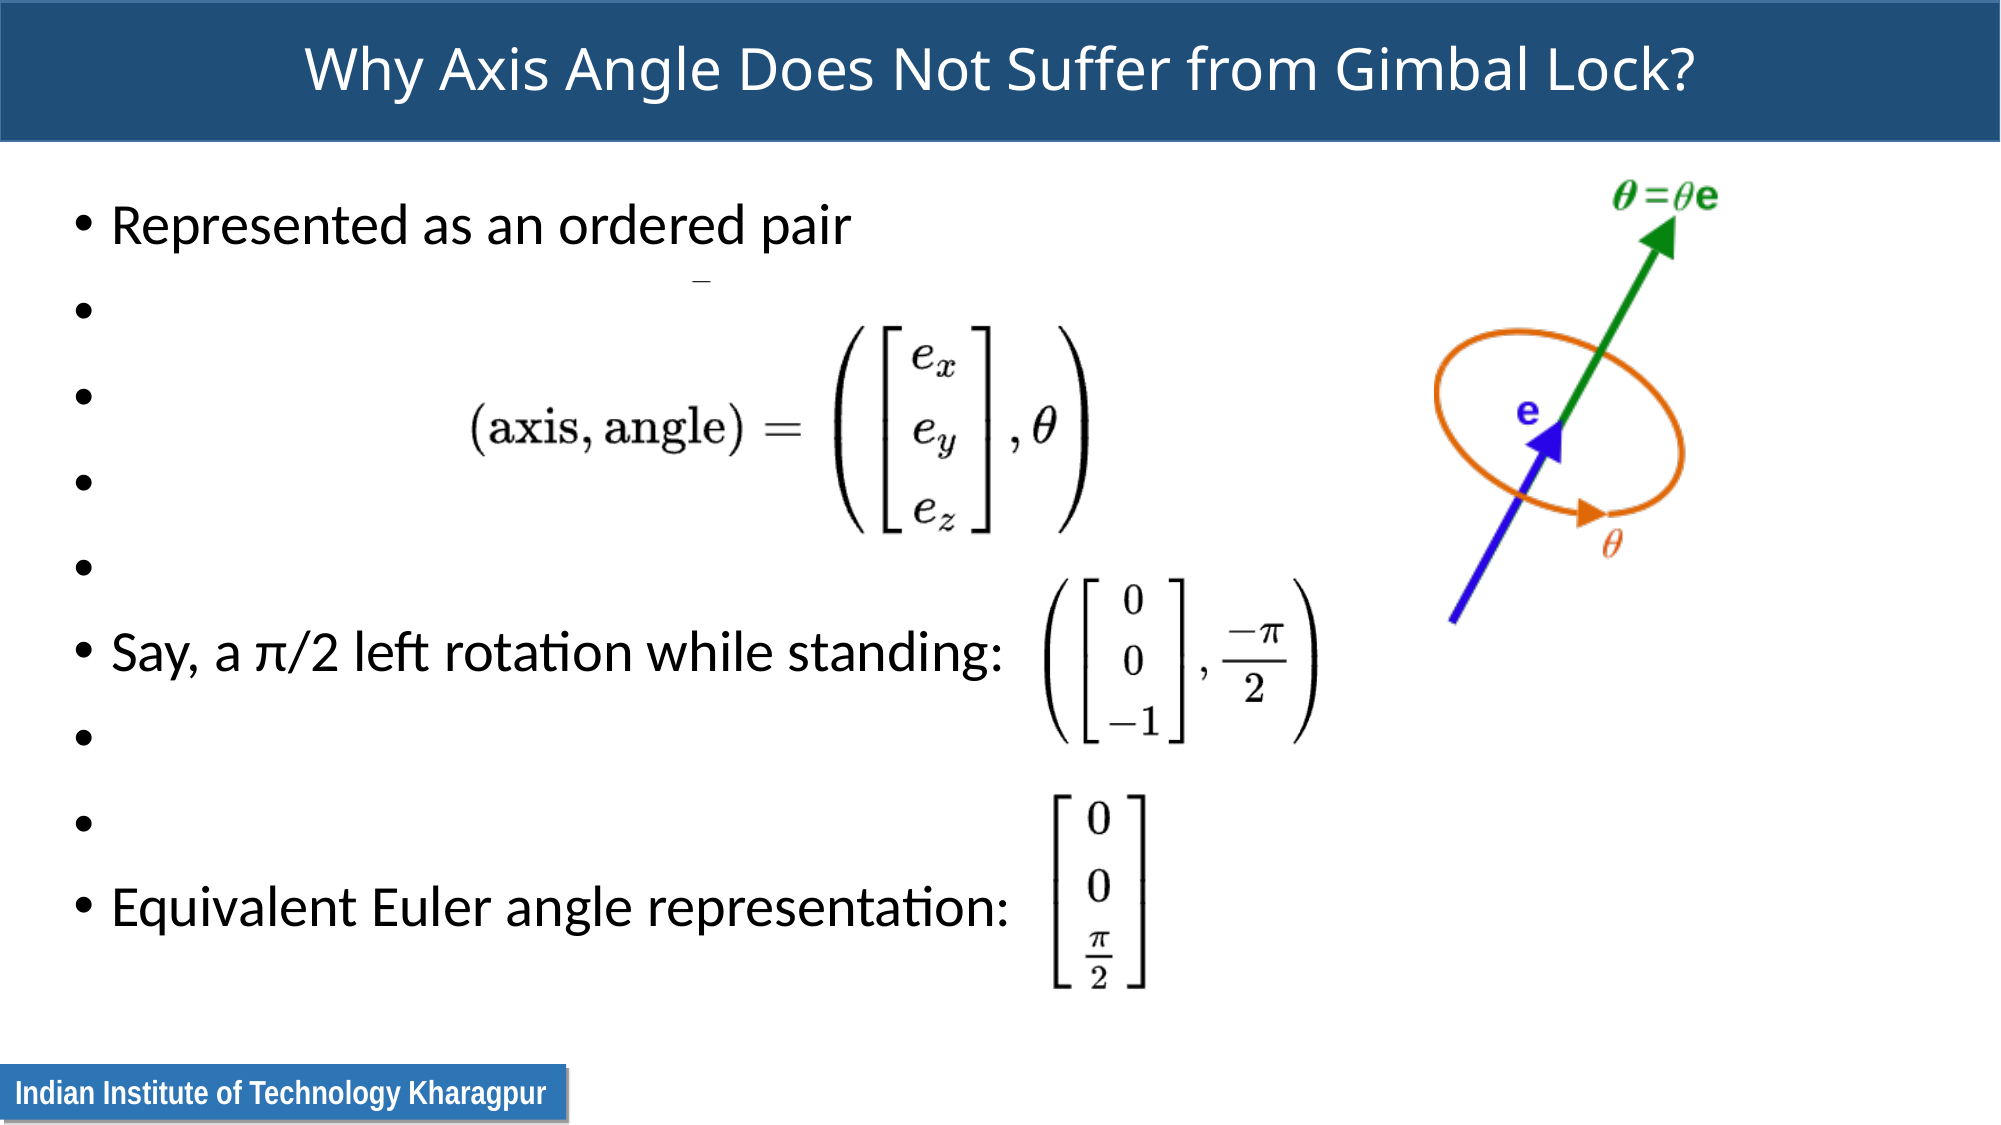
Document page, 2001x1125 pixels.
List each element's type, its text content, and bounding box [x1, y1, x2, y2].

list Represented as an ordered pair Say, a π/2 left rotation while standing: Equivalent Euler angle representation: [58, 186, 1954, 1065]
title Why Axis Angle Does Not Suffer from Gimbal Lock? [0, 1, 2000, 141]
picture [438, 281, 1336, 1009]
picture [1434, 167, 1720, 626]
